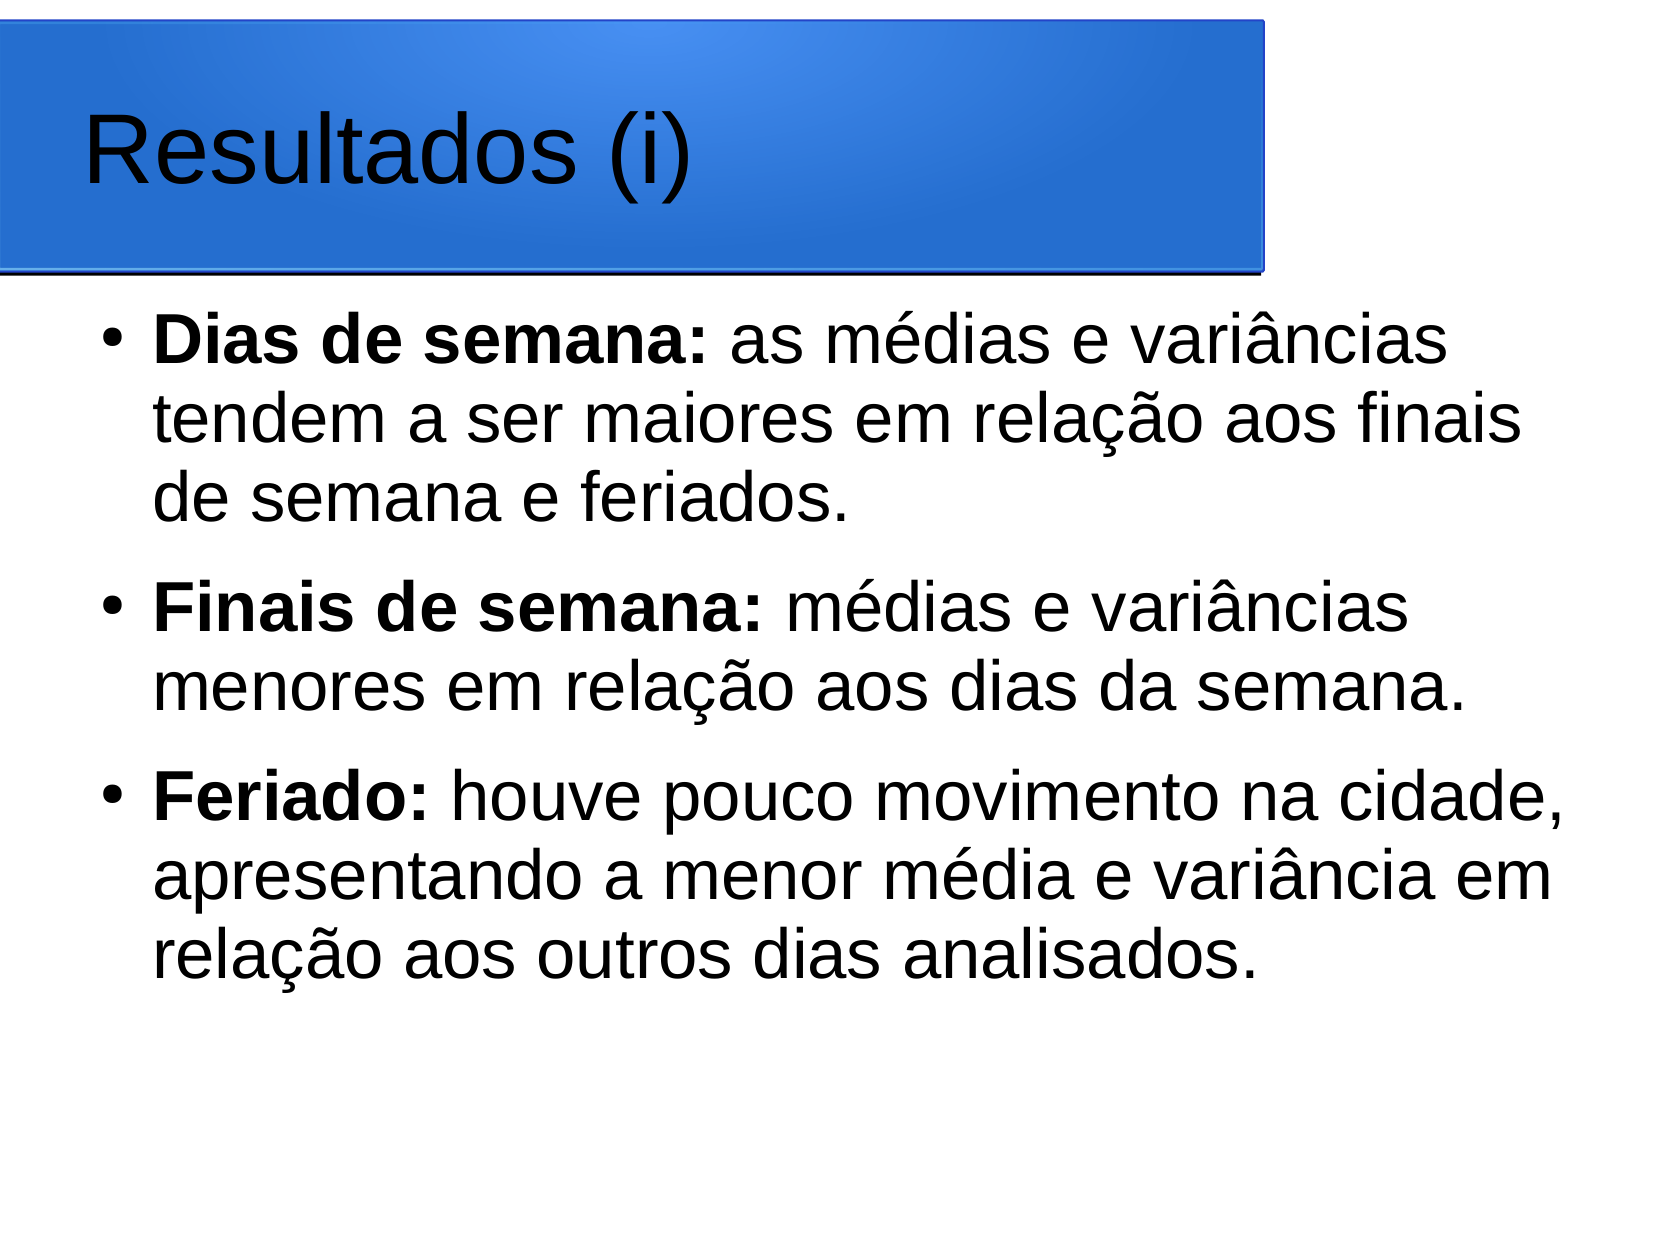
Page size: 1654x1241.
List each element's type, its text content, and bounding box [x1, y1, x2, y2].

title Resultados (i) [82, 47, 1235, 252]
list Dias de semana: as médias e variâncias tendem a ser maiores em relação aos finais de semana e feriados. Finais de semana: médias e variâncias menores em relação aos dias da semana. Feriado: houve pouco movimento na cidade, apresentando a menor média e variância em relação aos outros dias analisados. [82, 299, 1571, 1019]
